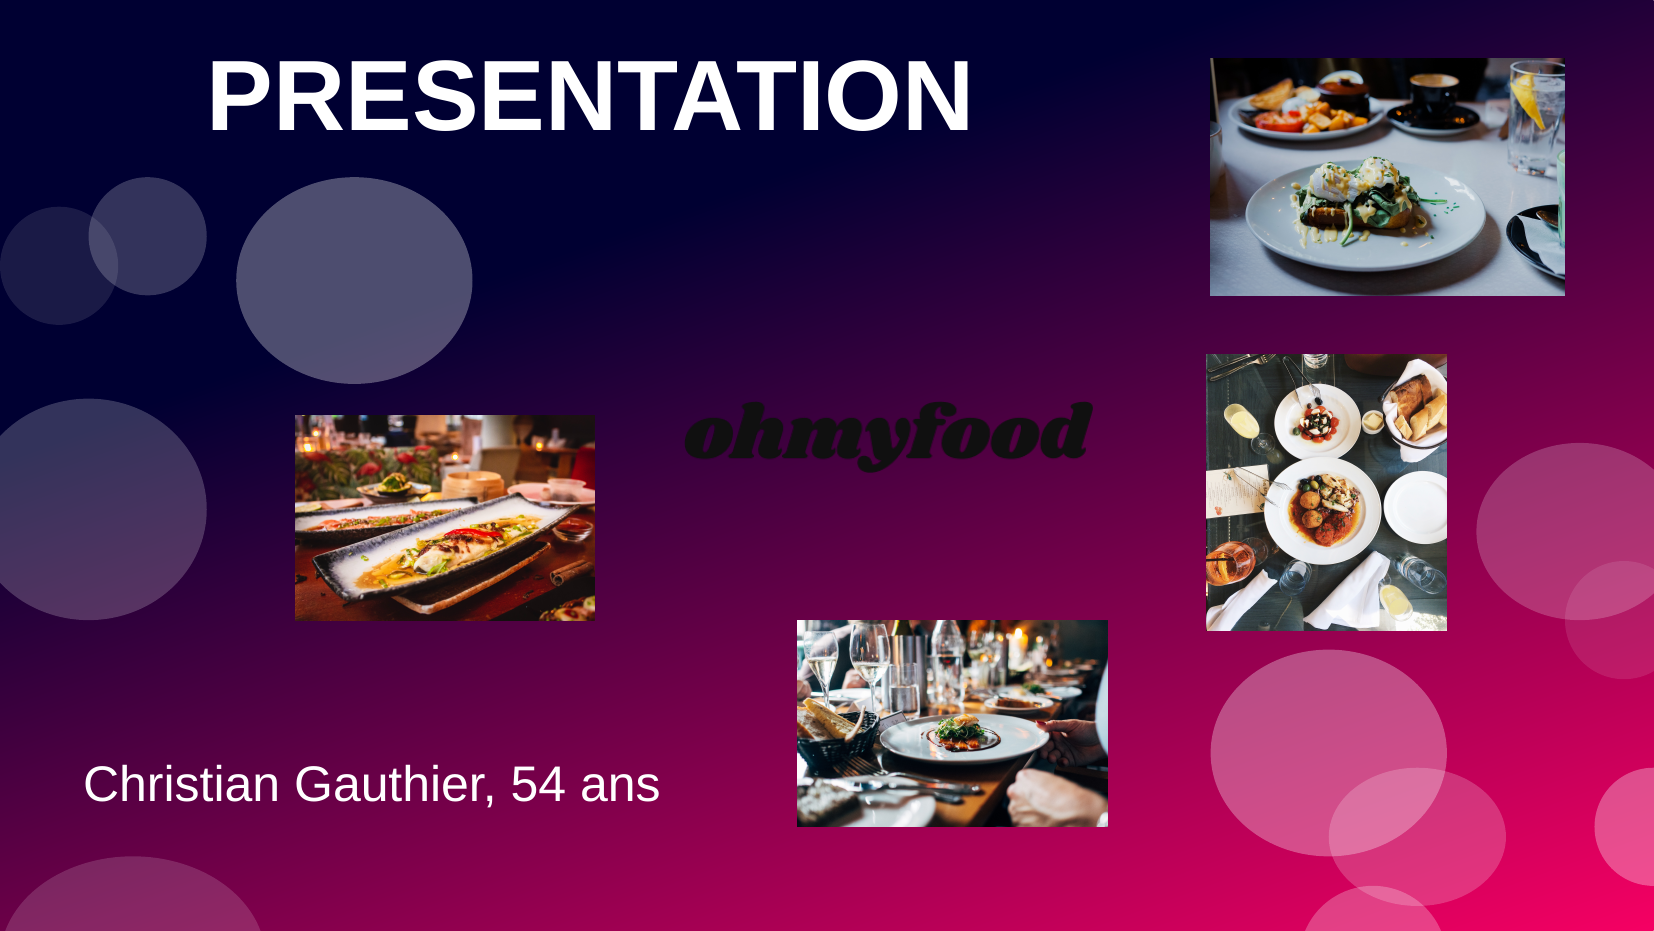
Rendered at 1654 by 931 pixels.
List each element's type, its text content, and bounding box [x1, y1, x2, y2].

title PRESENTATION [206, 14, 1063, 178]
text_box Christian Gauthier, 54 ans [0, 738, 892, 886]
picture [797, 620, 1108, 827]
picture [684, 401, 1093, 473]
picture [295, 415, 595, 621]
picture [1210, 58, 1565, 296]
picture [1206, 354, 1447, 631]
